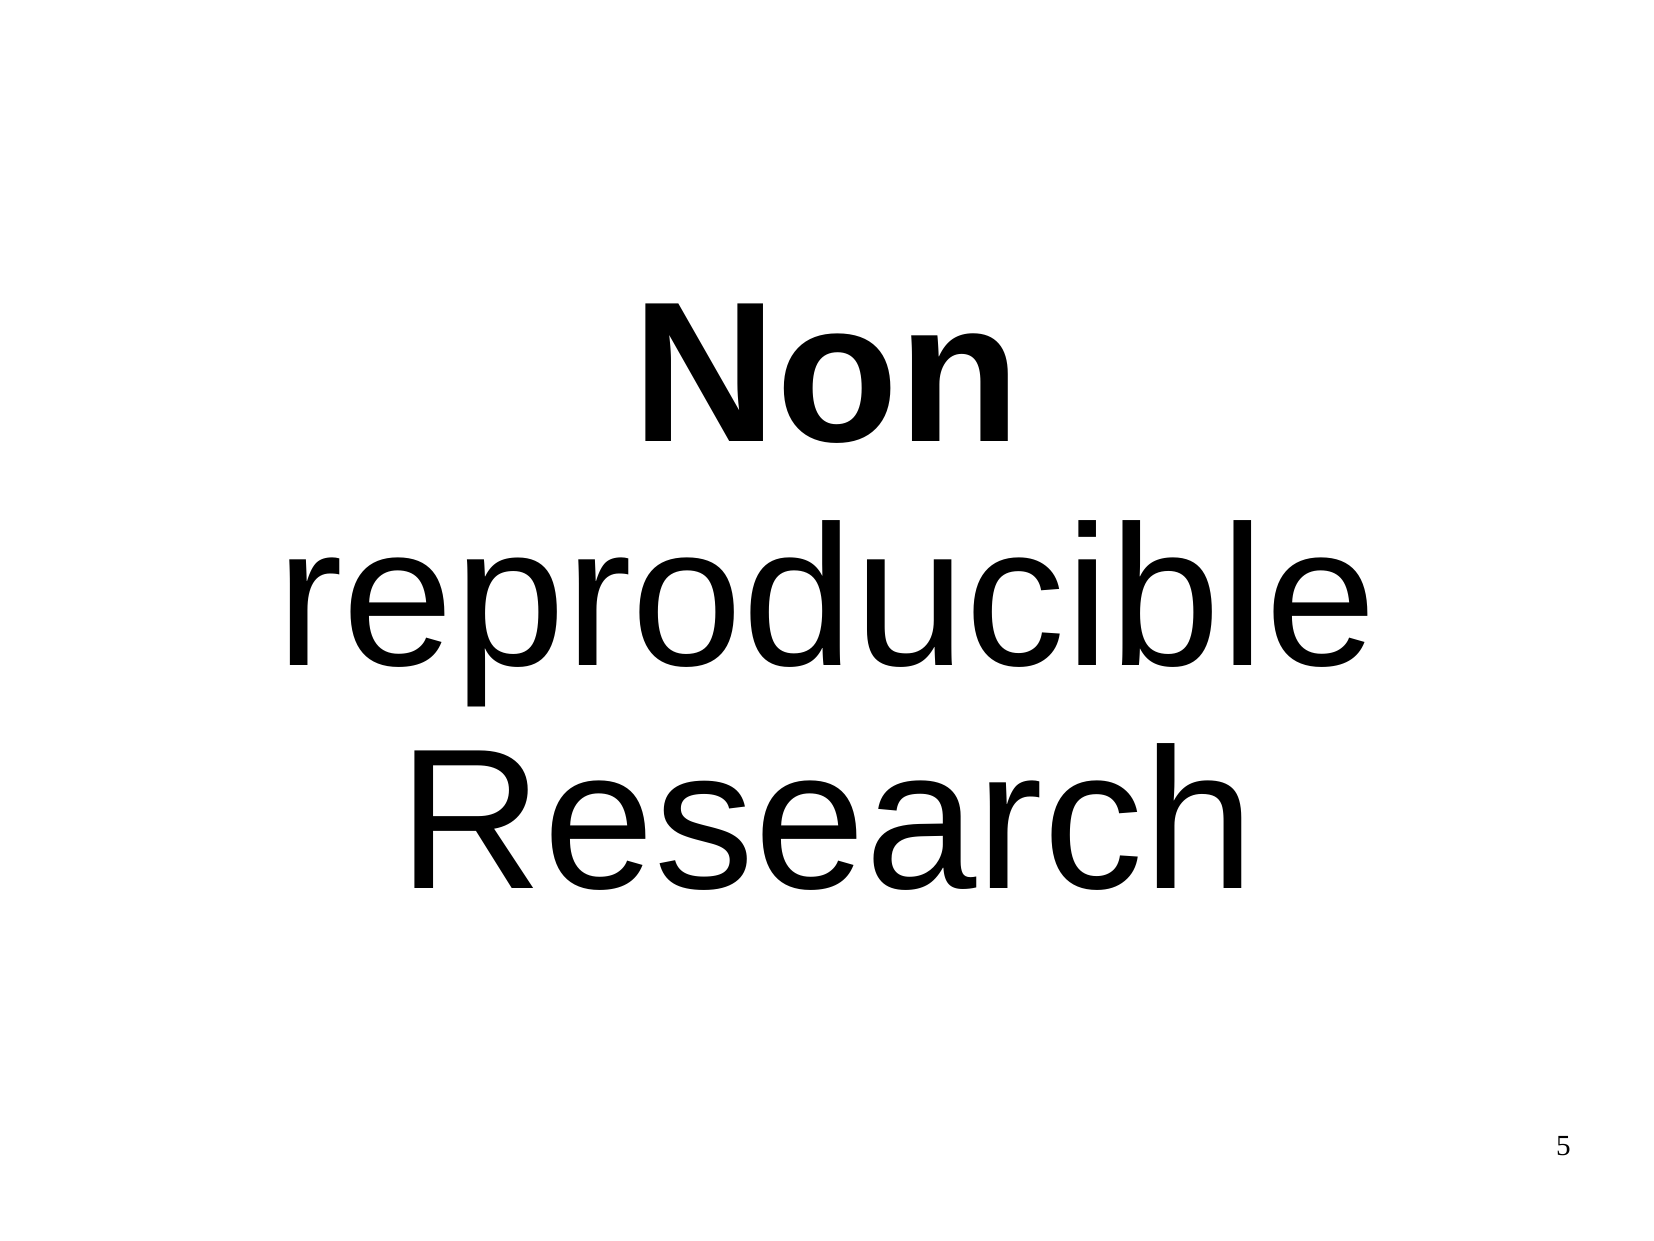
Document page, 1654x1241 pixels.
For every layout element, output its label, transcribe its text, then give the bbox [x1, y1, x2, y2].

title Non reproducible Research [82, 260, 1571, 932]
